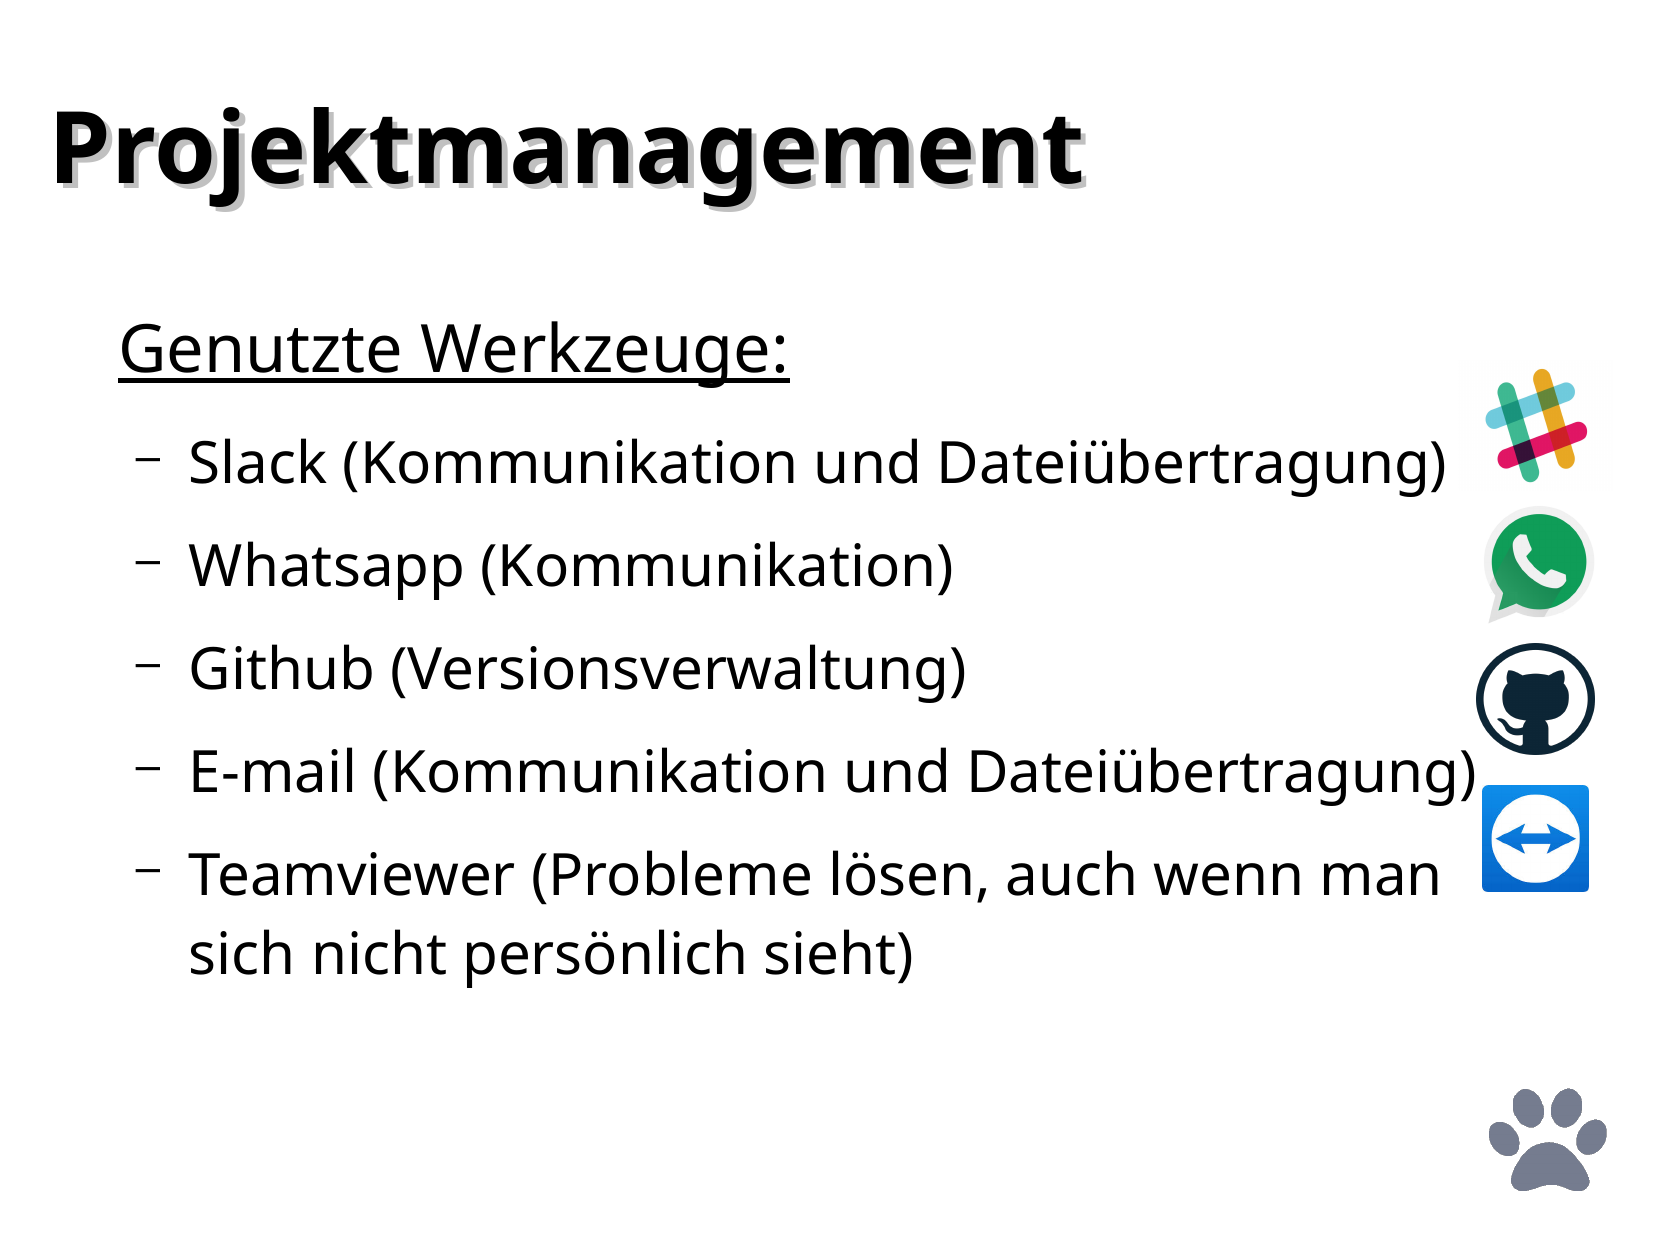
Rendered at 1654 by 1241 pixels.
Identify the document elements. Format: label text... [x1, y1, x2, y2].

picture [1478, 501, 1601, 625]
title Projektmanagement [0, 40, 1312, 249]
list Genutzte Werkzeuge: Slack (Kommunikation und Dateiübertragung) Whatsapp (Kommunikation) Github (Versionsverwaltung) E-mail (Kommunikation und Dateiübertragung) Teamviewer (Probleme lösen, auch wenn man sich nicht persönlich sieht) [47, 301, 1536, 1156]
picture [1476, 643, 1595, 755]
picture [1482, 785, 1589, 892]
picture [1458, 360, 1613, 491]
picture [1488, 1086, 1607, 1193]
